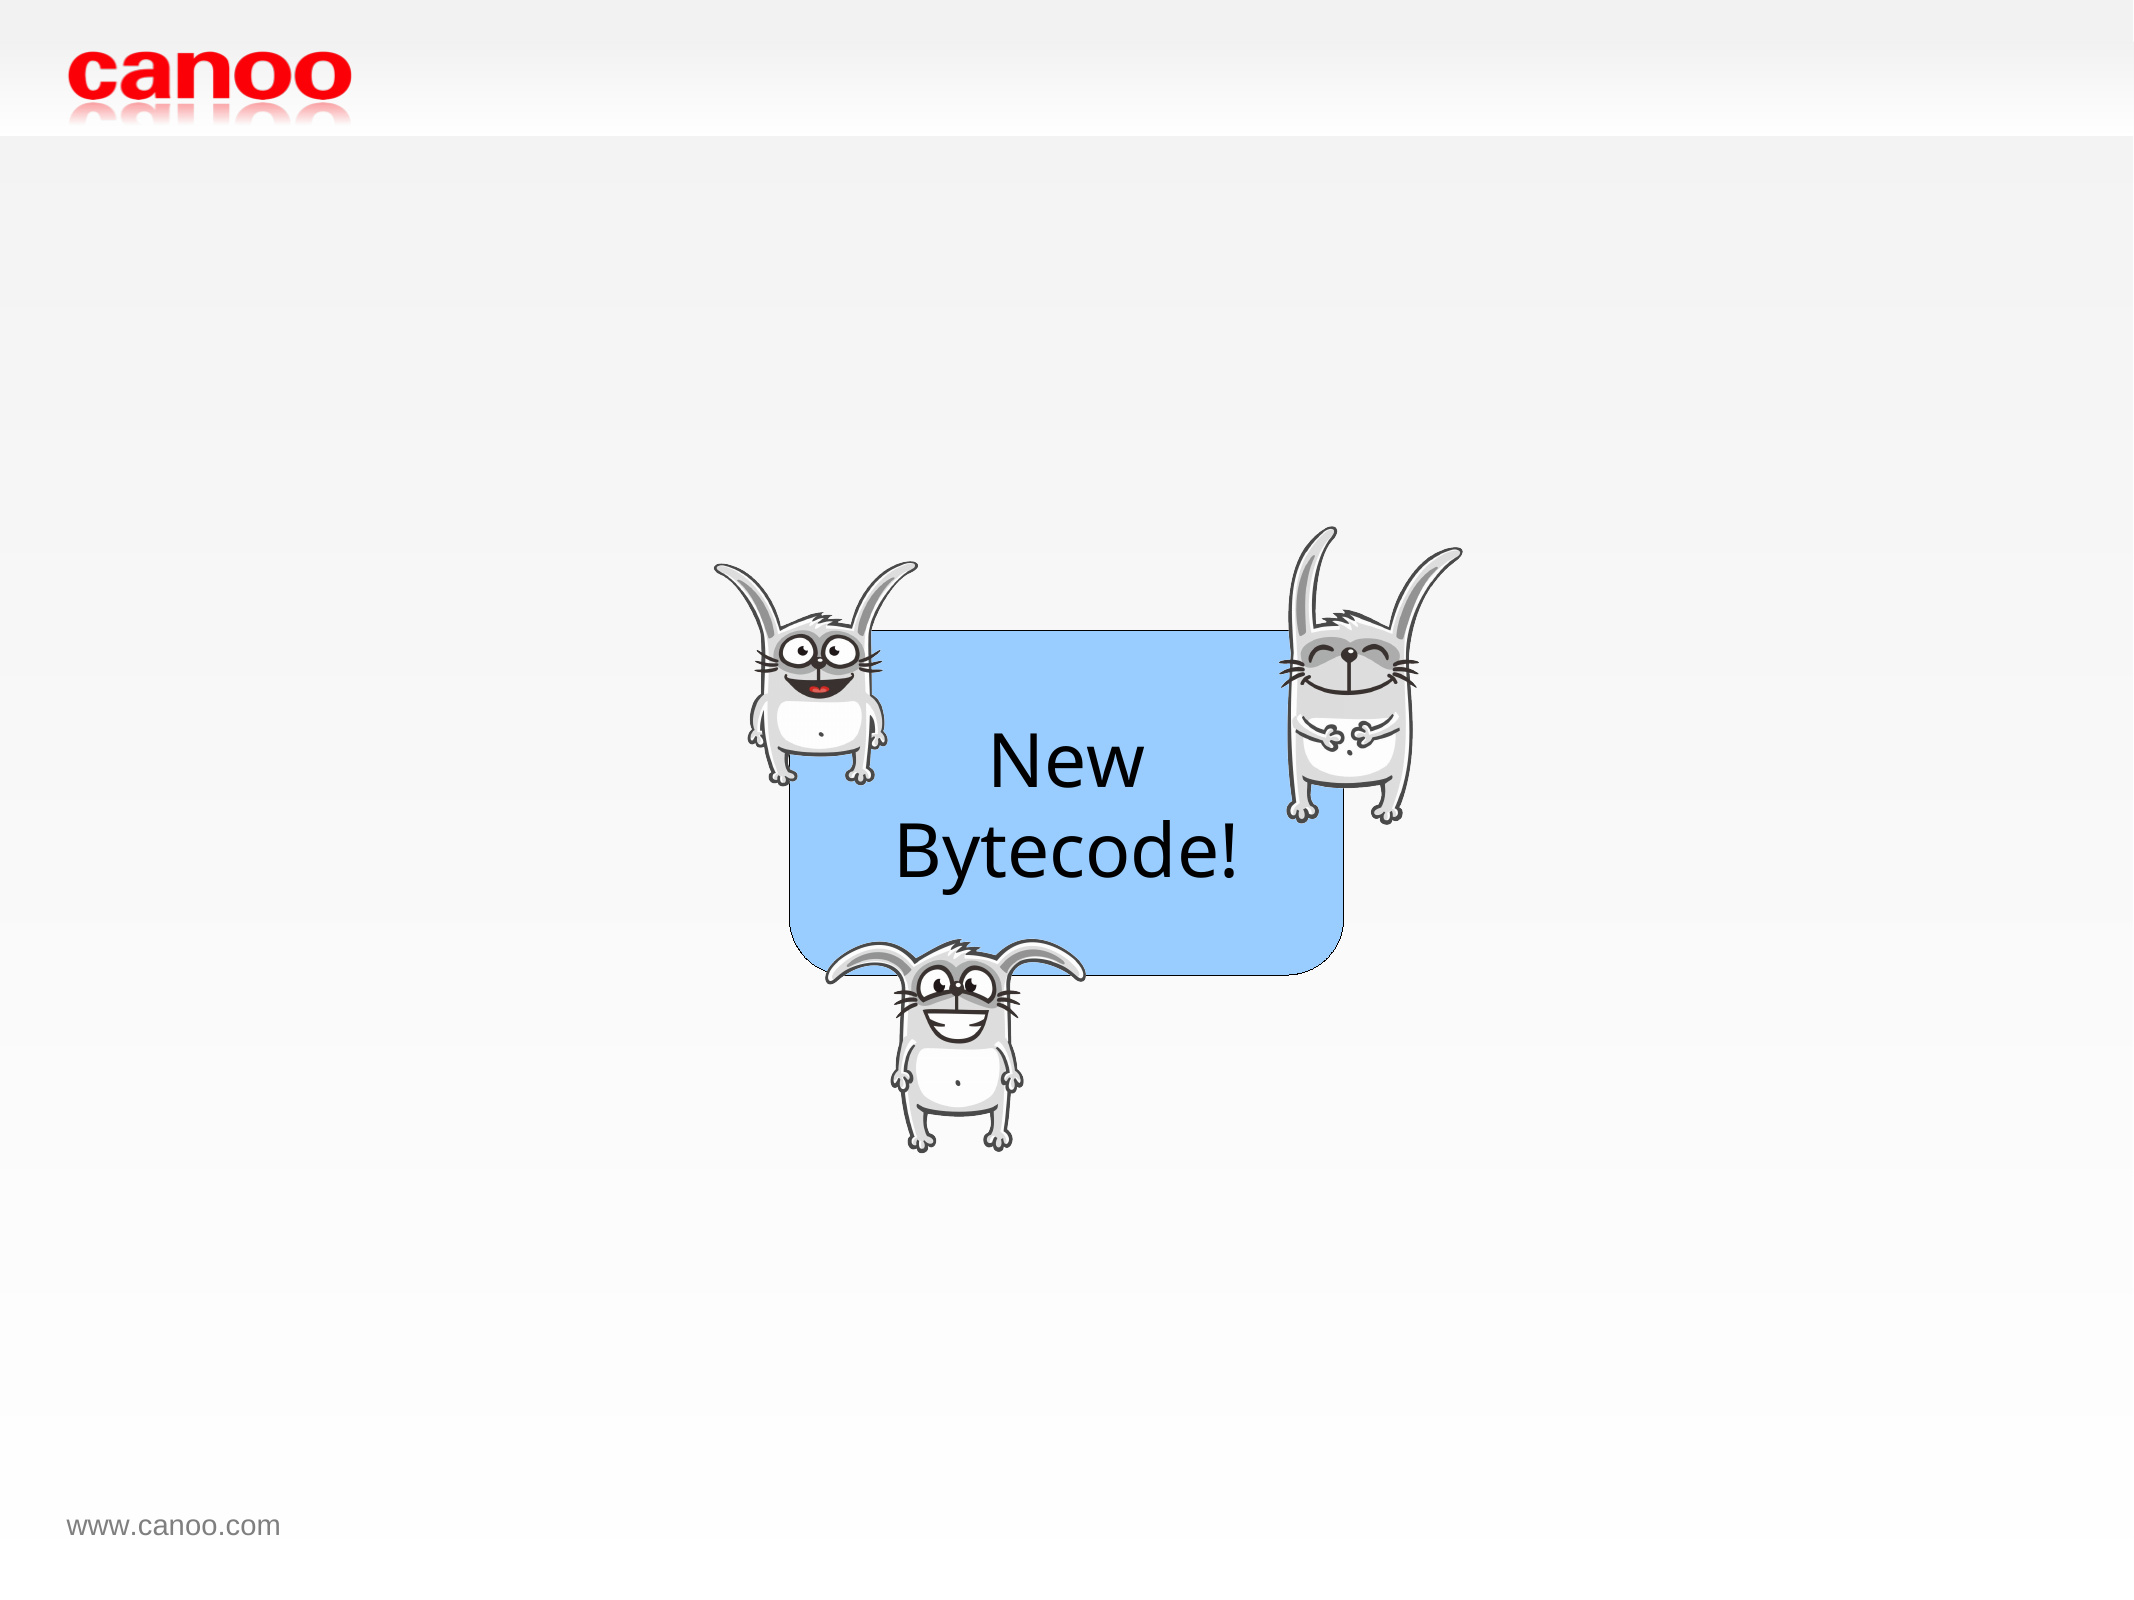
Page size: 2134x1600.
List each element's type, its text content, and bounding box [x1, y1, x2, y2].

text_box New Bytecode! [789, 630, 1344, 976]
picture [825, 937, 1088, 1156]
picture [1275, 524, 1463, 826]
picture [712, 559, 919, 788]
picture [65, 48, 353, 154]
